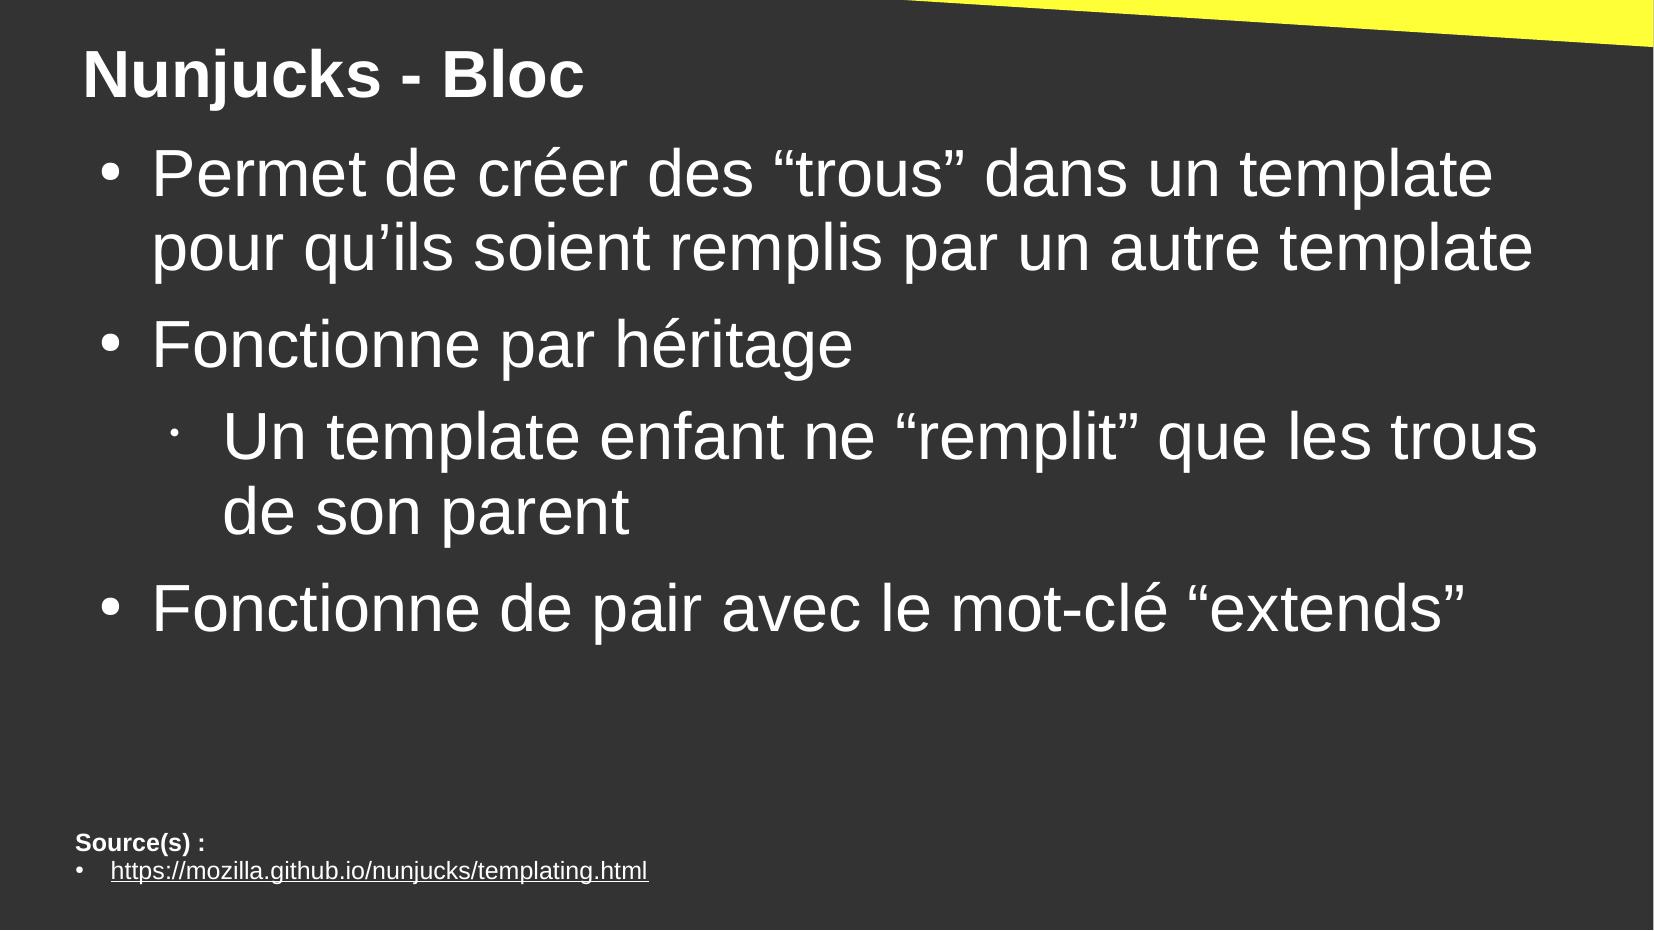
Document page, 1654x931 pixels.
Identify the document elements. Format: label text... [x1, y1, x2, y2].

title Nunjucks - Bloc [82, 37, 1571, 112]
text_box Source(s) : https://mozilla.github.io/nunjucks/templating.html [60, 821, 1546, 931]
text_box [904, 0, 1654, 48]
list Permet de créer des “trous” dans un template pour qu’ils soient remplis par un autre template Fonctionne par héritage Un template enfant ne “remplit” que les trous de son parent Fonctionne de pair avec le mot-clé “extends” [80, 135, 1620, 768]
